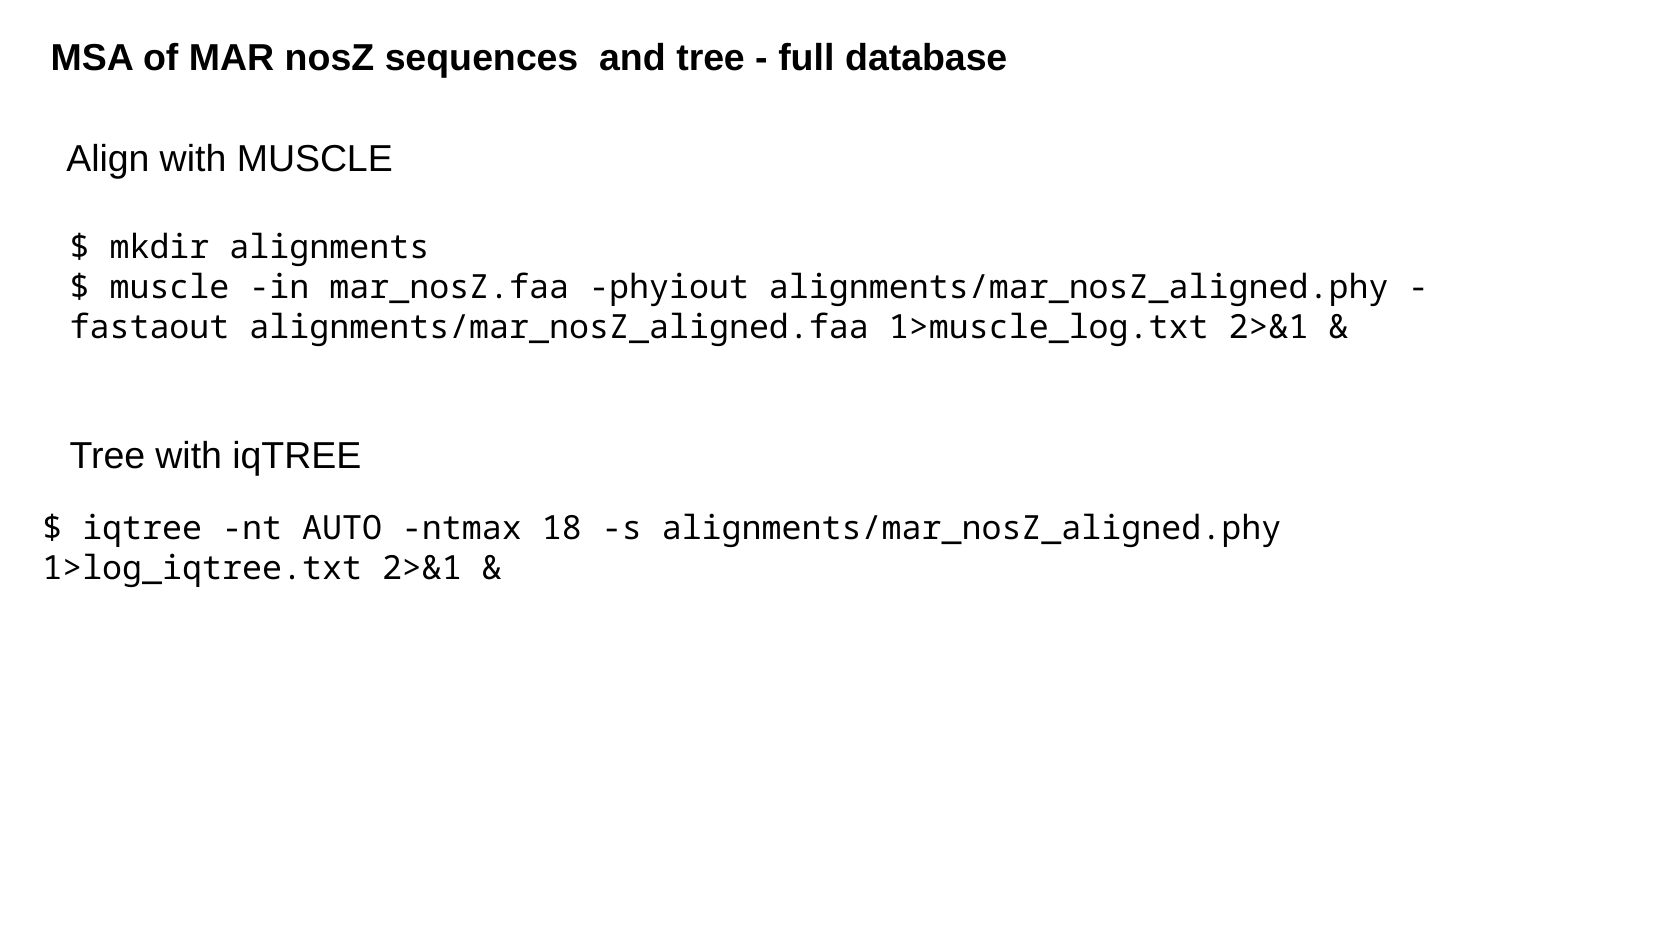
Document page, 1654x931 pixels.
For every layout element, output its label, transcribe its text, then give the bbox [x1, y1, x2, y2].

text_box MSA of MAR nosZ sequences and tree - full database [35, 25, 1454, 86]
text_box $ mkdir alignments $ muscle -in mar_nosZ.faa -phyiout alignments/mar_nosZ_aligned.phy -fastaout alignments/mar_nosZ_aligned.faa 1>muscle_log.txt 2>&1 & [55, 218, 1542, 353]
text_box Tree with iqTREE [54, 423, 1215, 485]
text_box $ iqtree -nt AUTO -ntmax 18 -s alignments/mar_nosZ_aligned.phy 1>log_iqtree.txt 2>&1 & [27, 498, 1626, 593]
text_box Align with MUSCLE [51, 126, 1212, 188]
